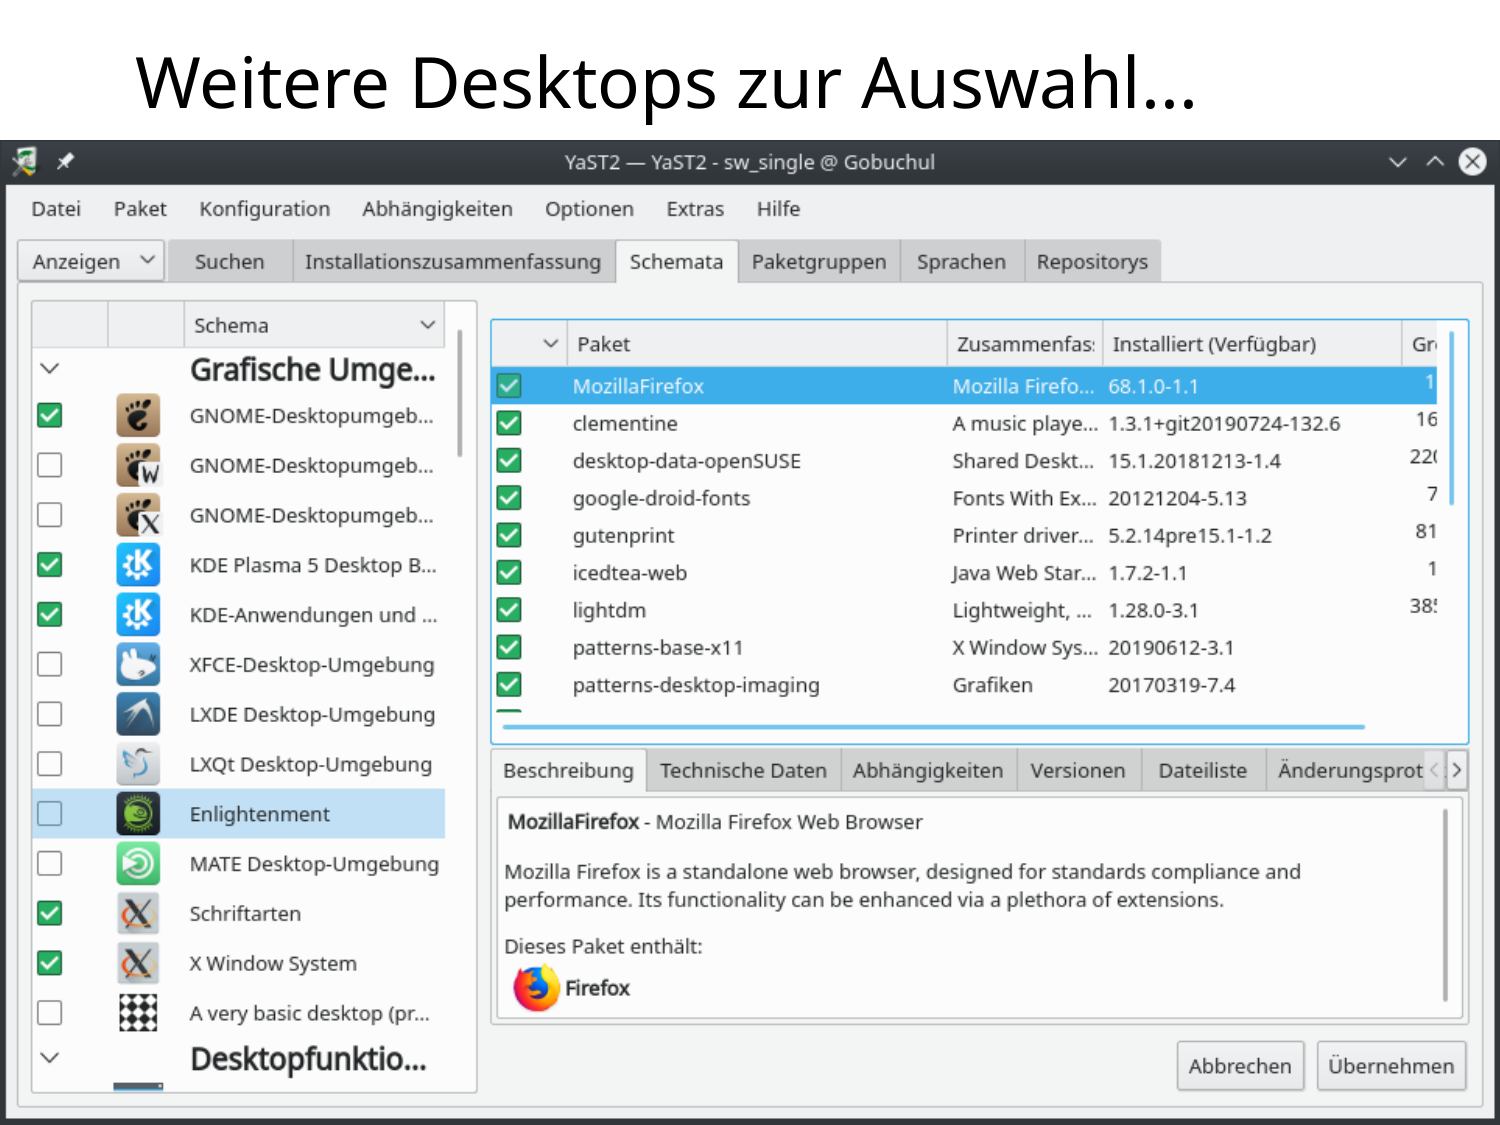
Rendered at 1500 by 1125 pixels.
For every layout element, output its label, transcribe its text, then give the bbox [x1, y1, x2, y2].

title Weitere Desktops zur Auswahl... [135, 0, 1372, 140]
picture [0, 140, 1500, 1125]
